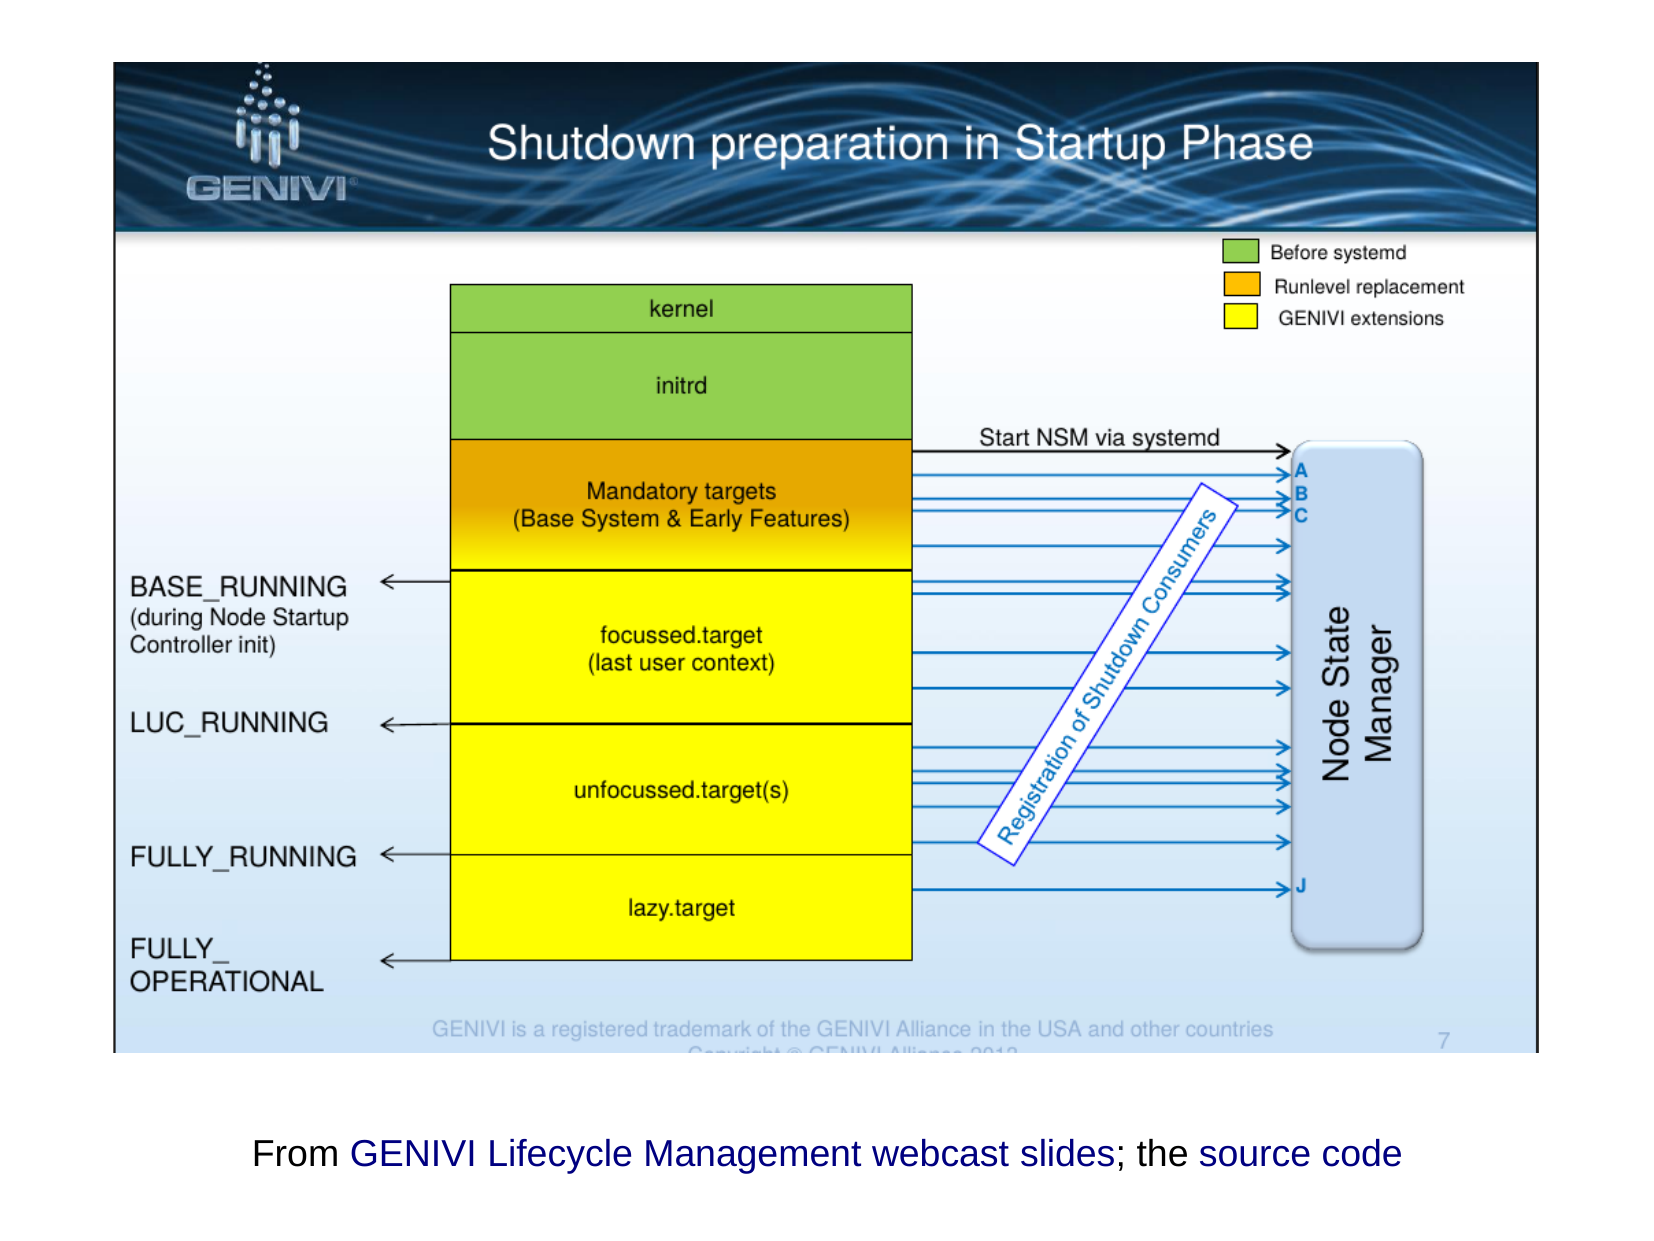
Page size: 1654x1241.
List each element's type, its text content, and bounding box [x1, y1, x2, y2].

picture [113, 62, 1539, 1053]
text_box From GENIVI Lifecycle Management webcast slides; the source code [237, 1125, 1416, 1182]
